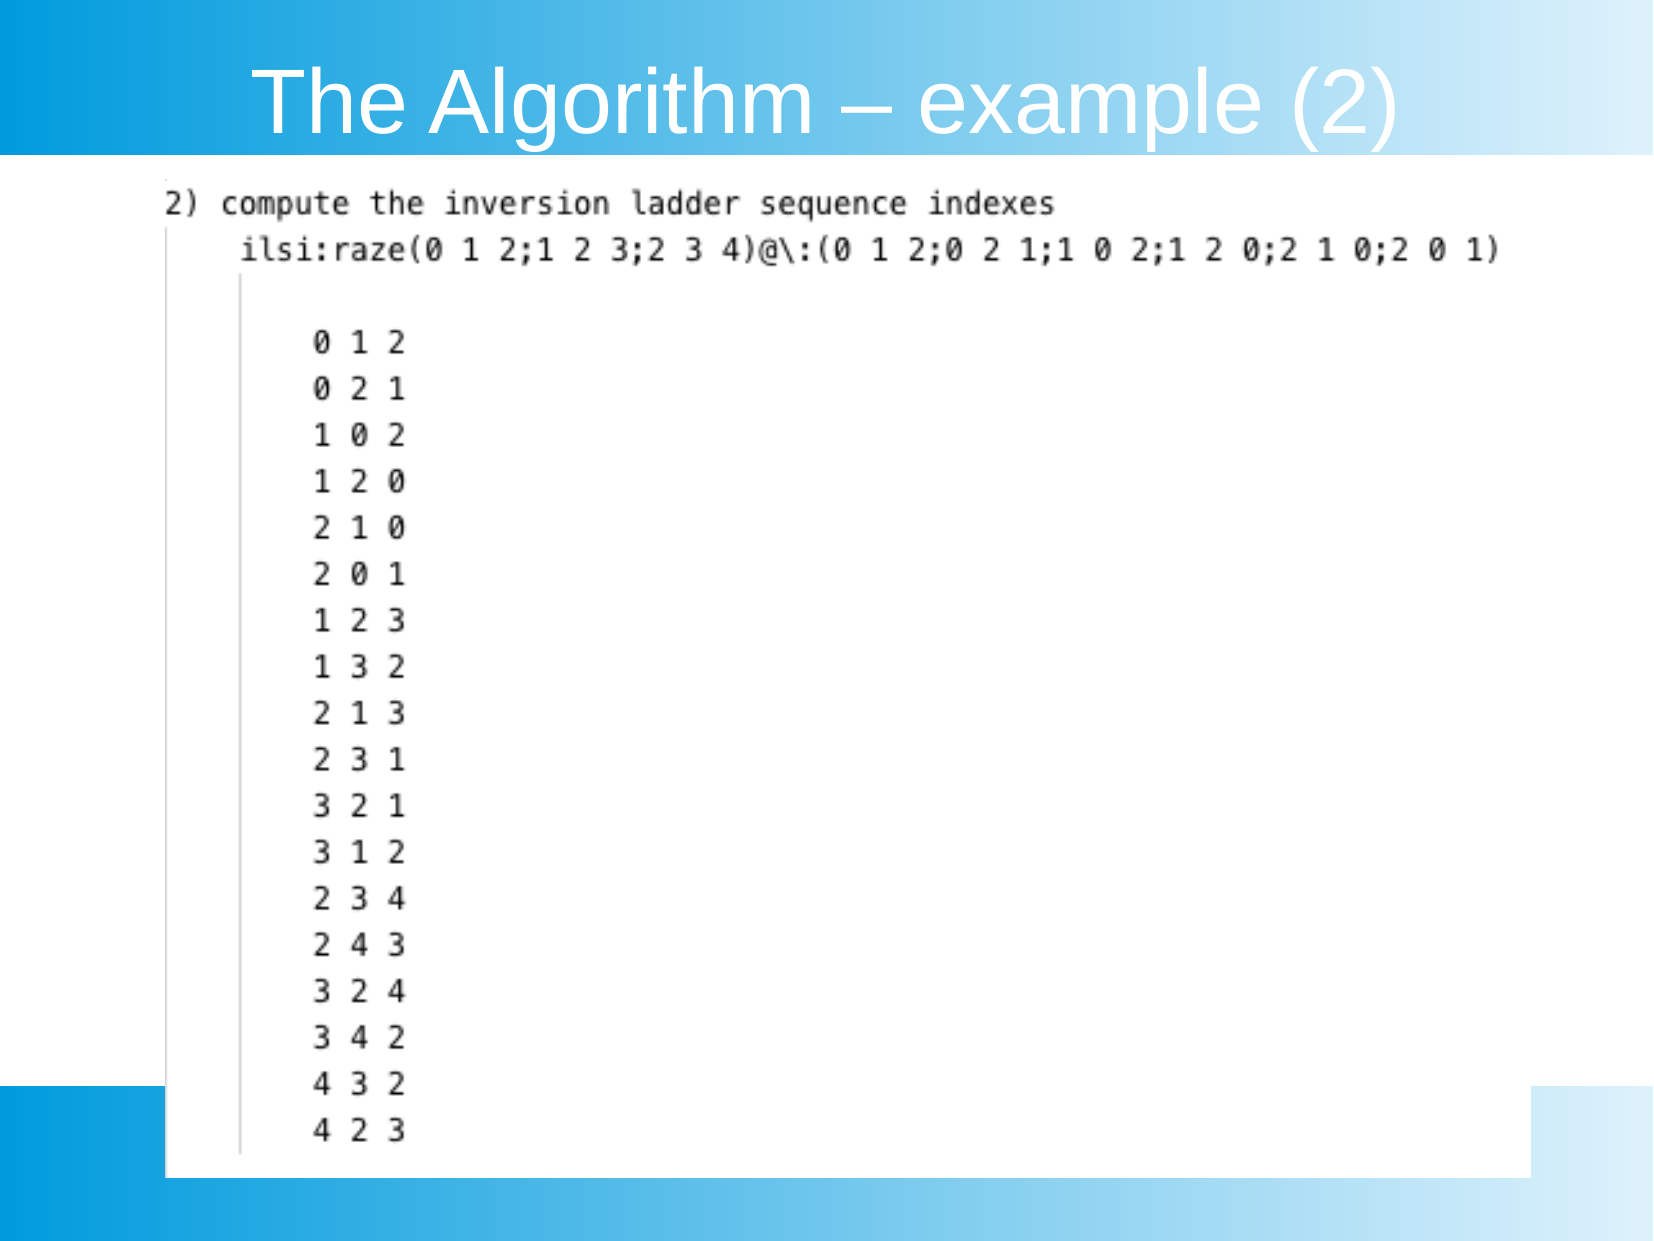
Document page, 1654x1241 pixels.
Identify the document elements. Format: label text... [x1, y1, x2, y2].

picture [165, 179, 1531, 1178]
title The Algorithm – example (2) [82, 49, 1571, 155]
